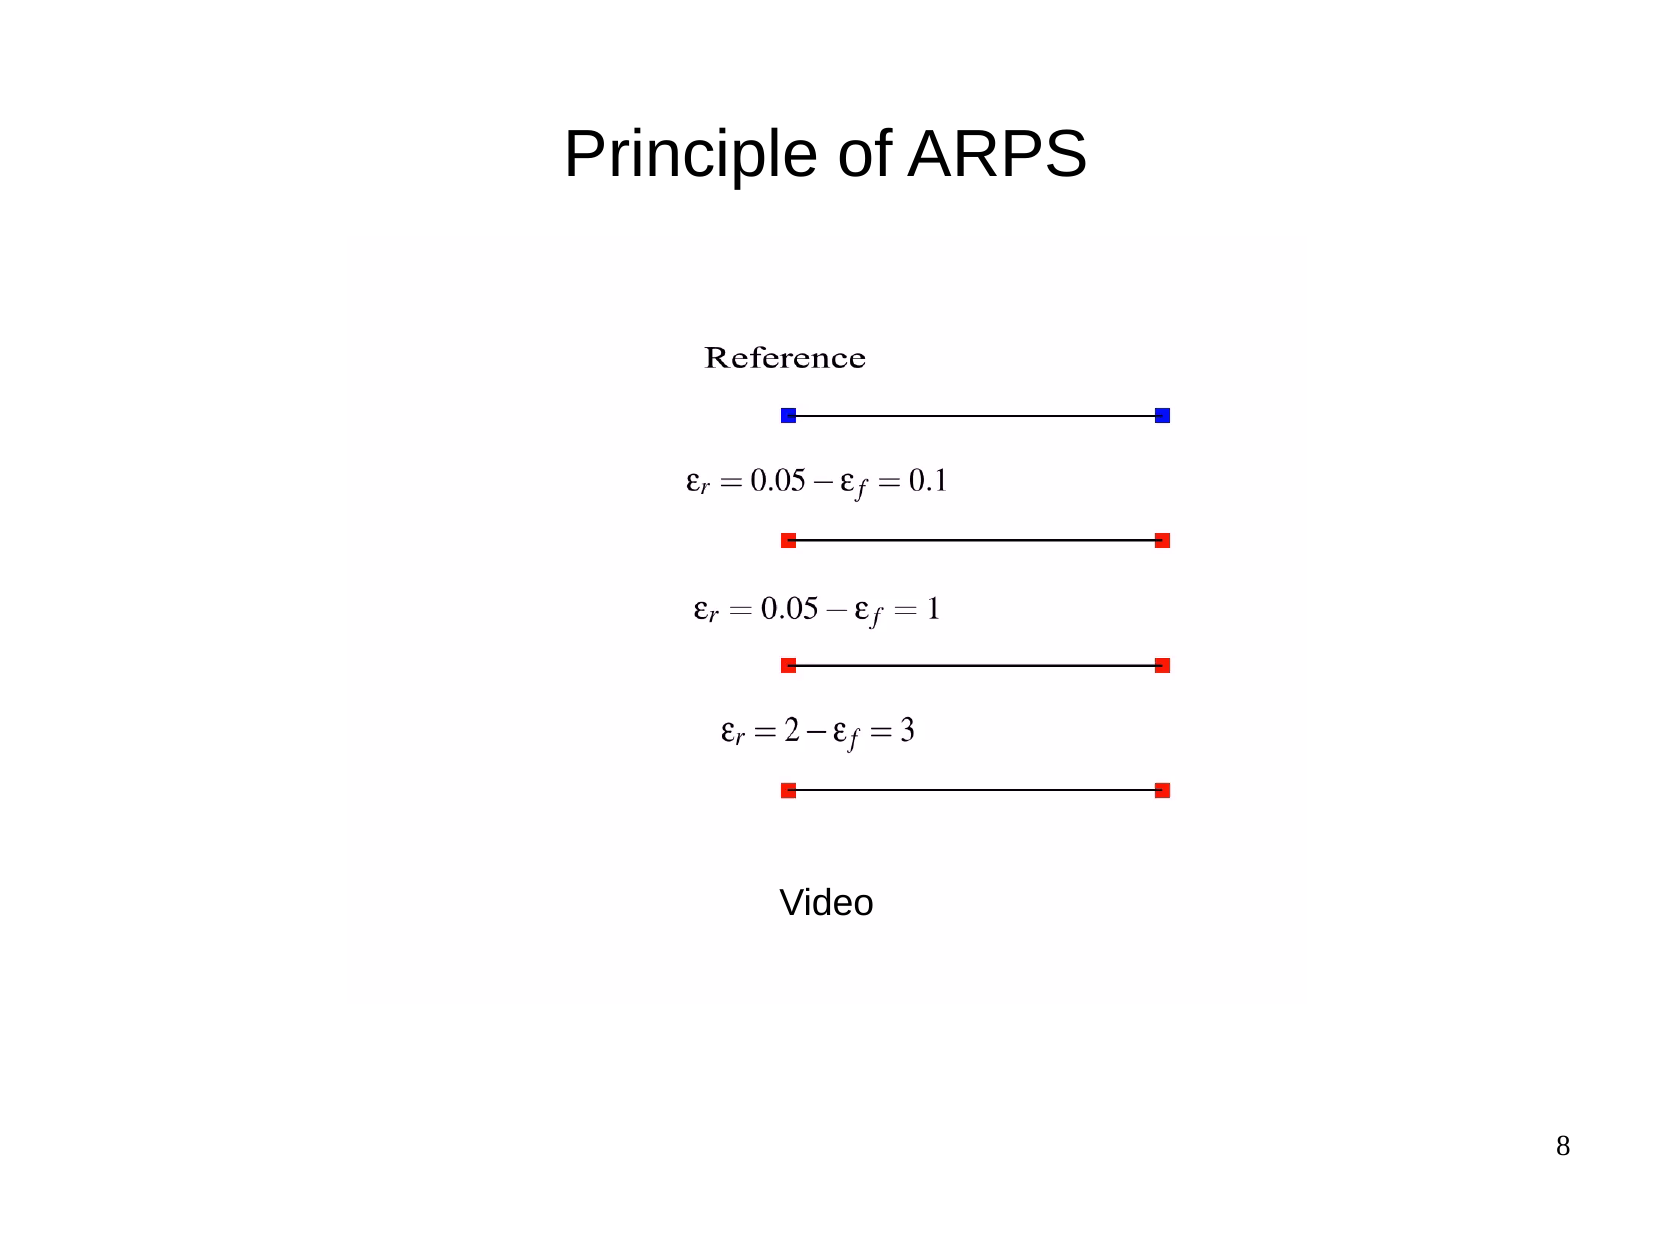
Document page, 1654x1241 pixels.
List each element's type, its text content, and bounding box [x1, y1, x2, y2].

picture [347, 236, 1307, 1004]
title Principle of ARPS [82, 49, 1571, 257]
text_box Video [578, 874, 1075, 931]
